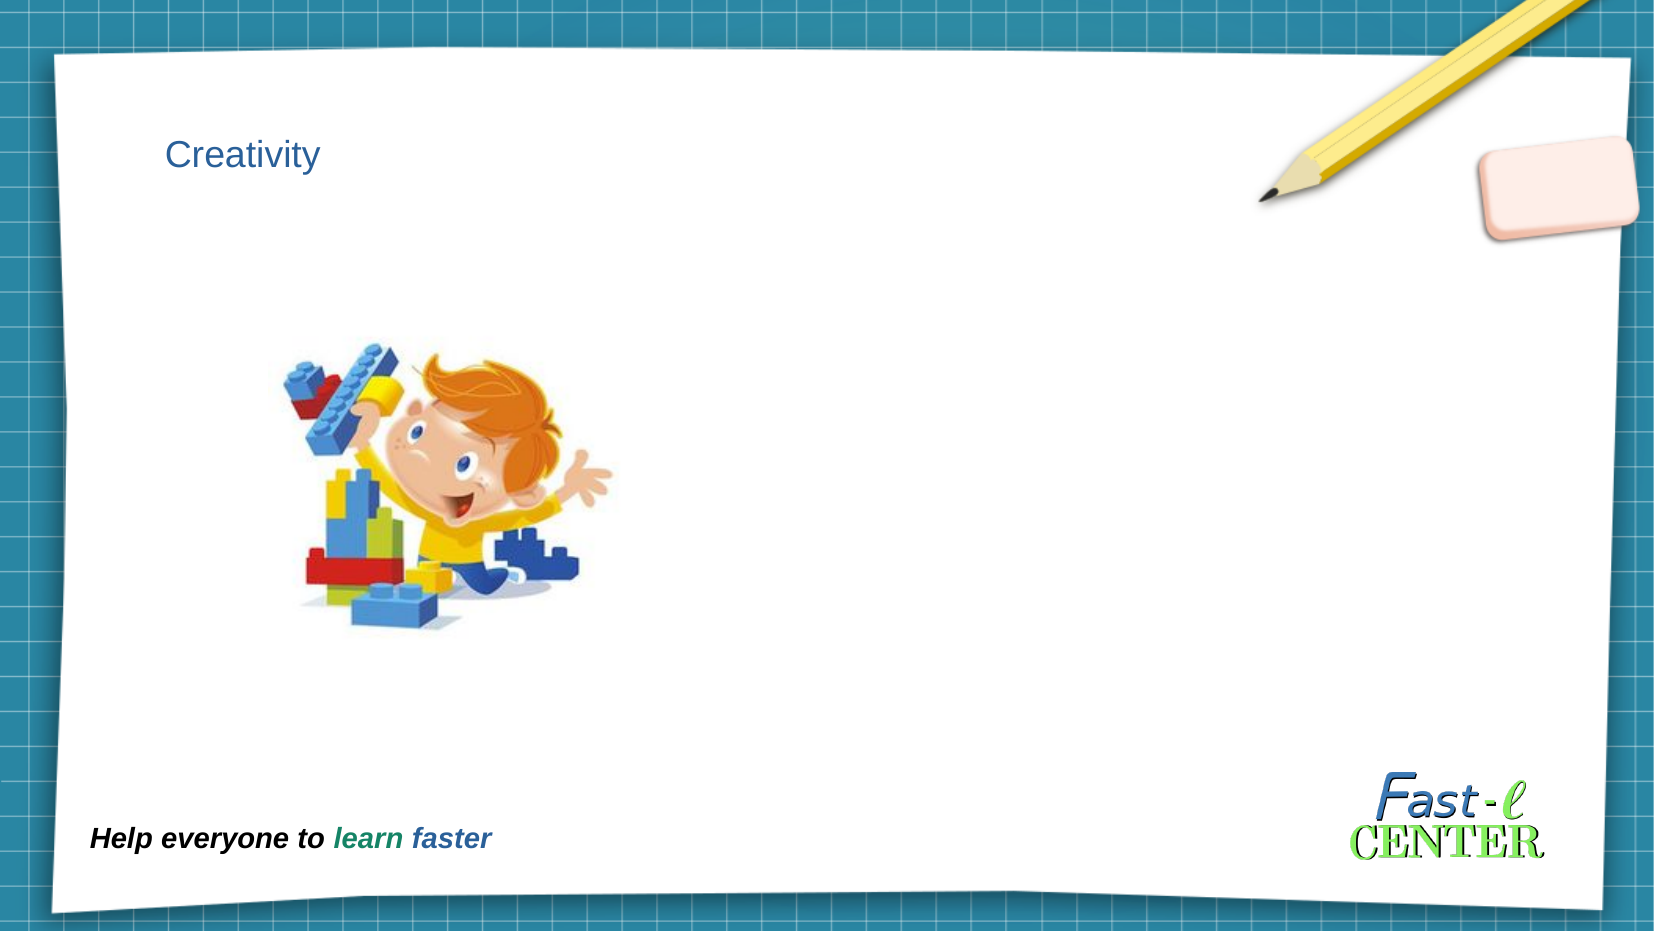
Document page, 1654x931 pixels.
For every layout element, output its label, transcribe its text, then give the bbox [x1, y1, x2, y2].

text_box Help everyone to learn faster [75, 814, 507, 863]
picture [0, 0, 1654, 931]
text_box Creativity [150, 126, 611, 226]
